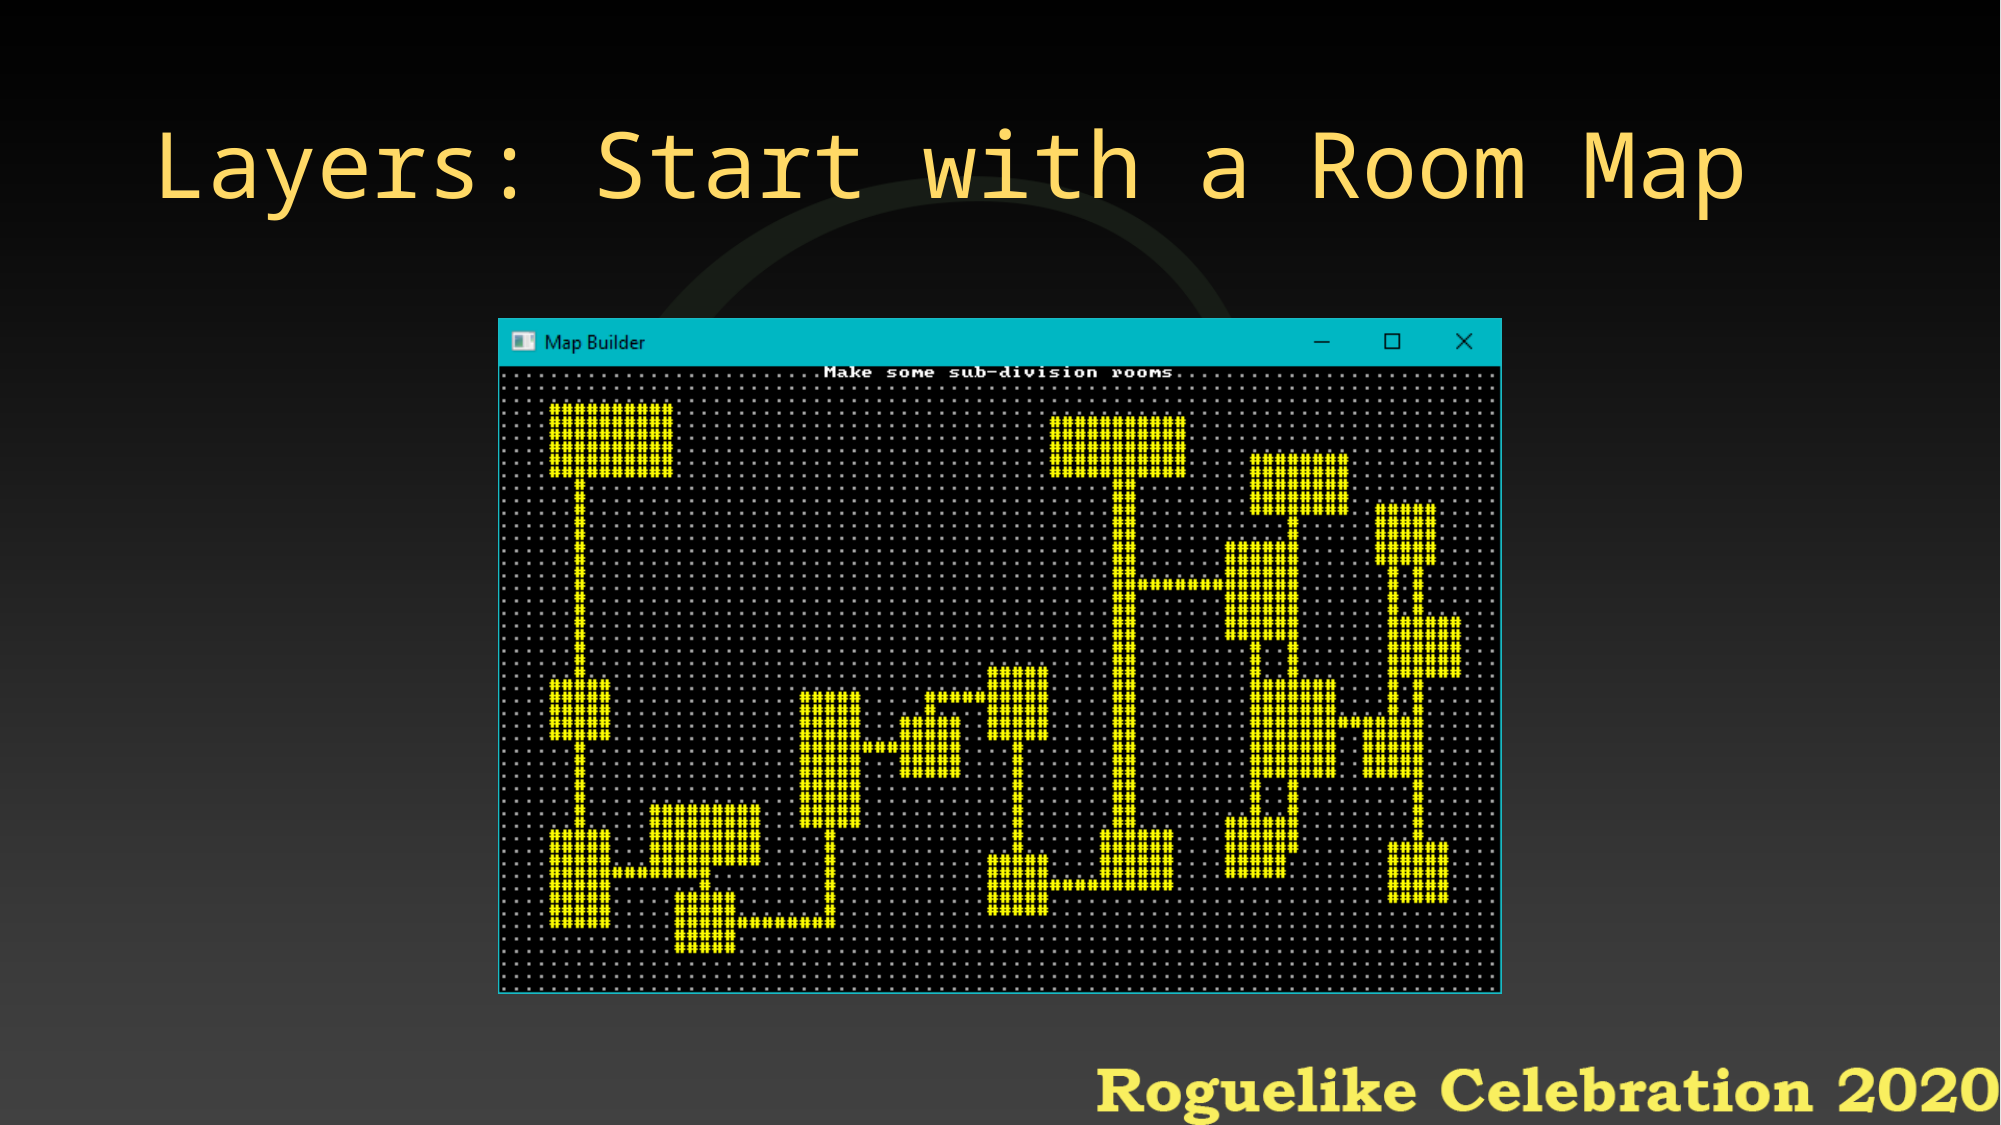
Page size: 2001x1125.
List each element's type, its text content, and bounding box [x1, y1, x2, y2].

title Layers: Start with a Room Map [137, 59, 1863, 278]
picture [0, 0, 2001, 1125]
